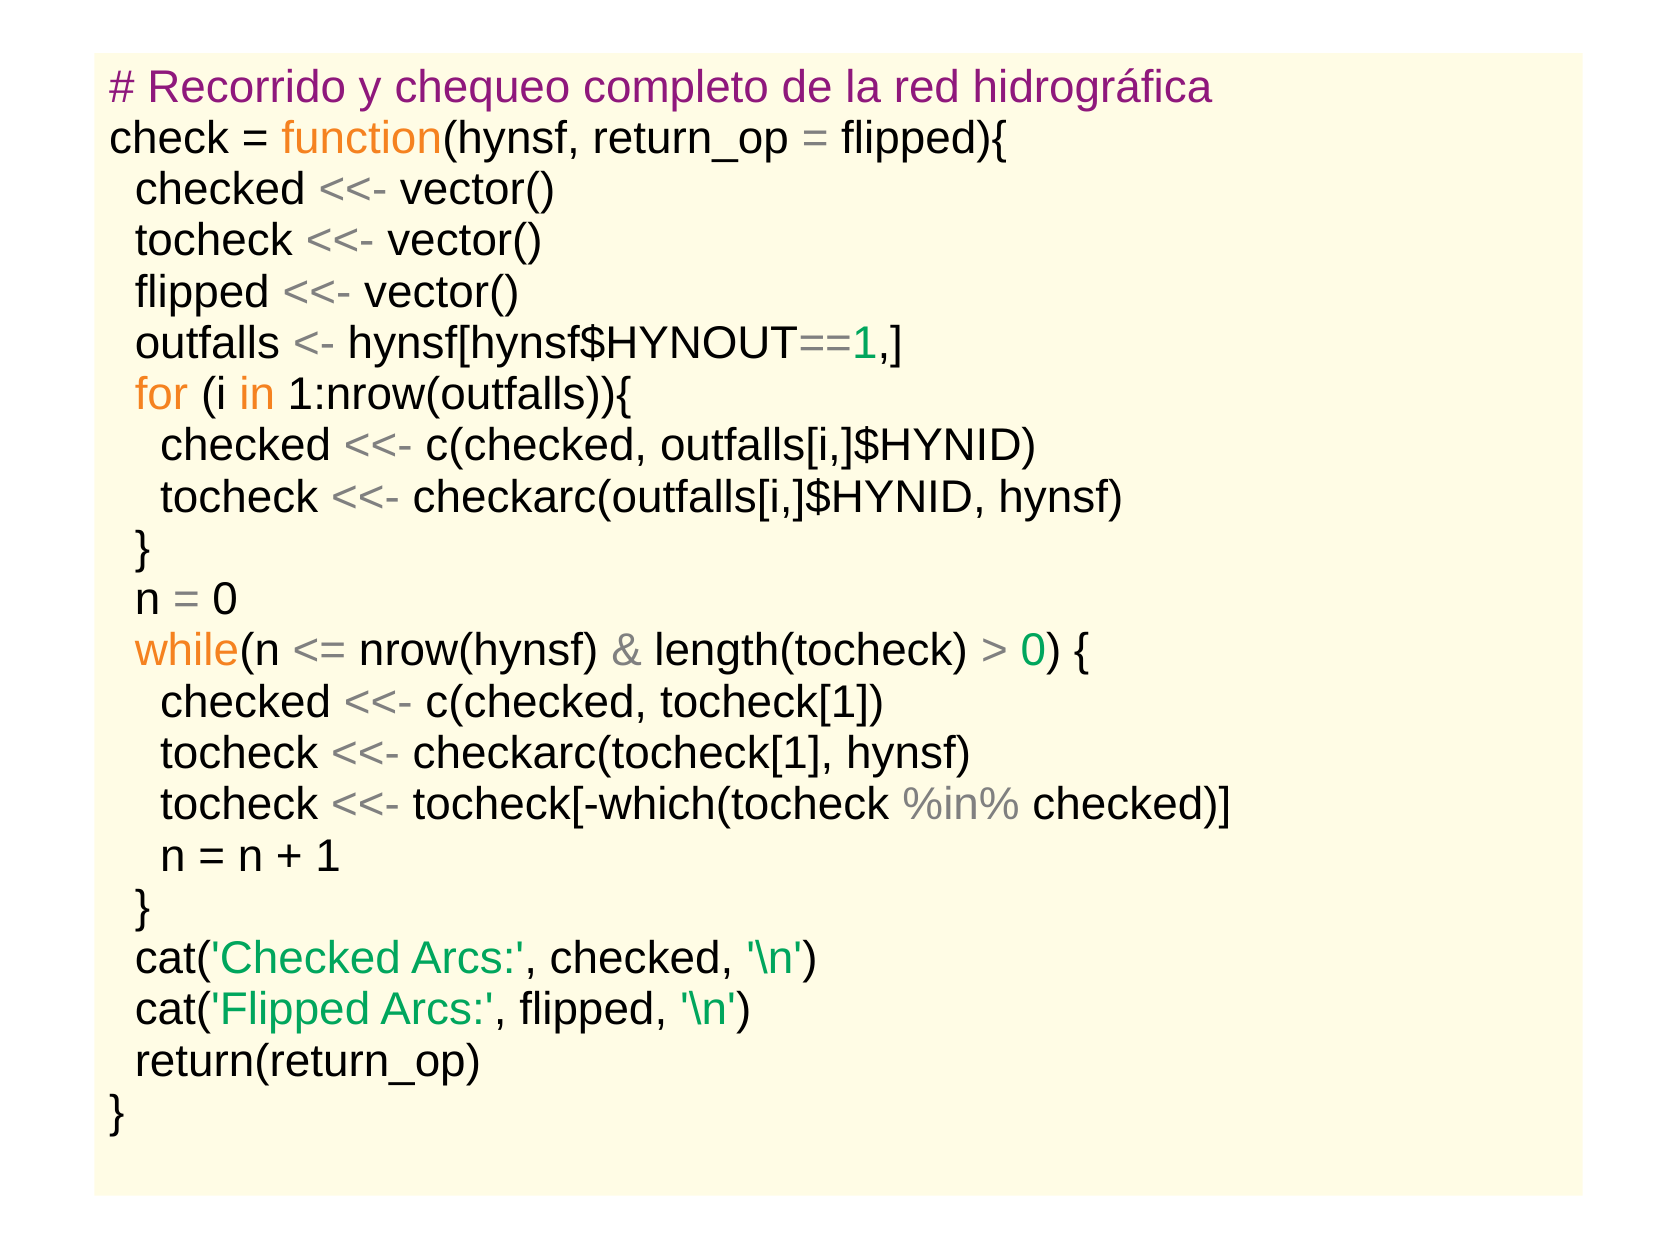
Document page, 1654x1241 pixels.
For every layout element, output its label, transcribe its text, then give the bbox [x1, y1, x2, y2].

text_box # Recorrido y chequeo completo de la red hidrográfica check = function(hynsf, return_op = flipped){ checked <<- vector() tocheck <<- vector() flipped <<- vector() outfalls <- hynsf[hynsf$HYNOUT==1,] for (i in 1:nrow(outfalls)){ checked <<- c(checked, outfalls[i,]$HYNID) tocheck <<- checkarc(outfalls[i,]$HYNID, hynsf) } n = 0 while(n <= nrow(hynsf) & length(tocheck) > 0) { checked <<- c(checked, tocheck[1]) tocheck <<- checkarc(tocheck[1], hynsf) tocheck <<- tocheck[-which(tocheck %in% checked)] n = n + 1 } cat('Checked Arcs:', checked, '\n') cat('Flipped Arcs:', flipped, '\n') return(return_op) } [94, 53, 1583, 1196]
